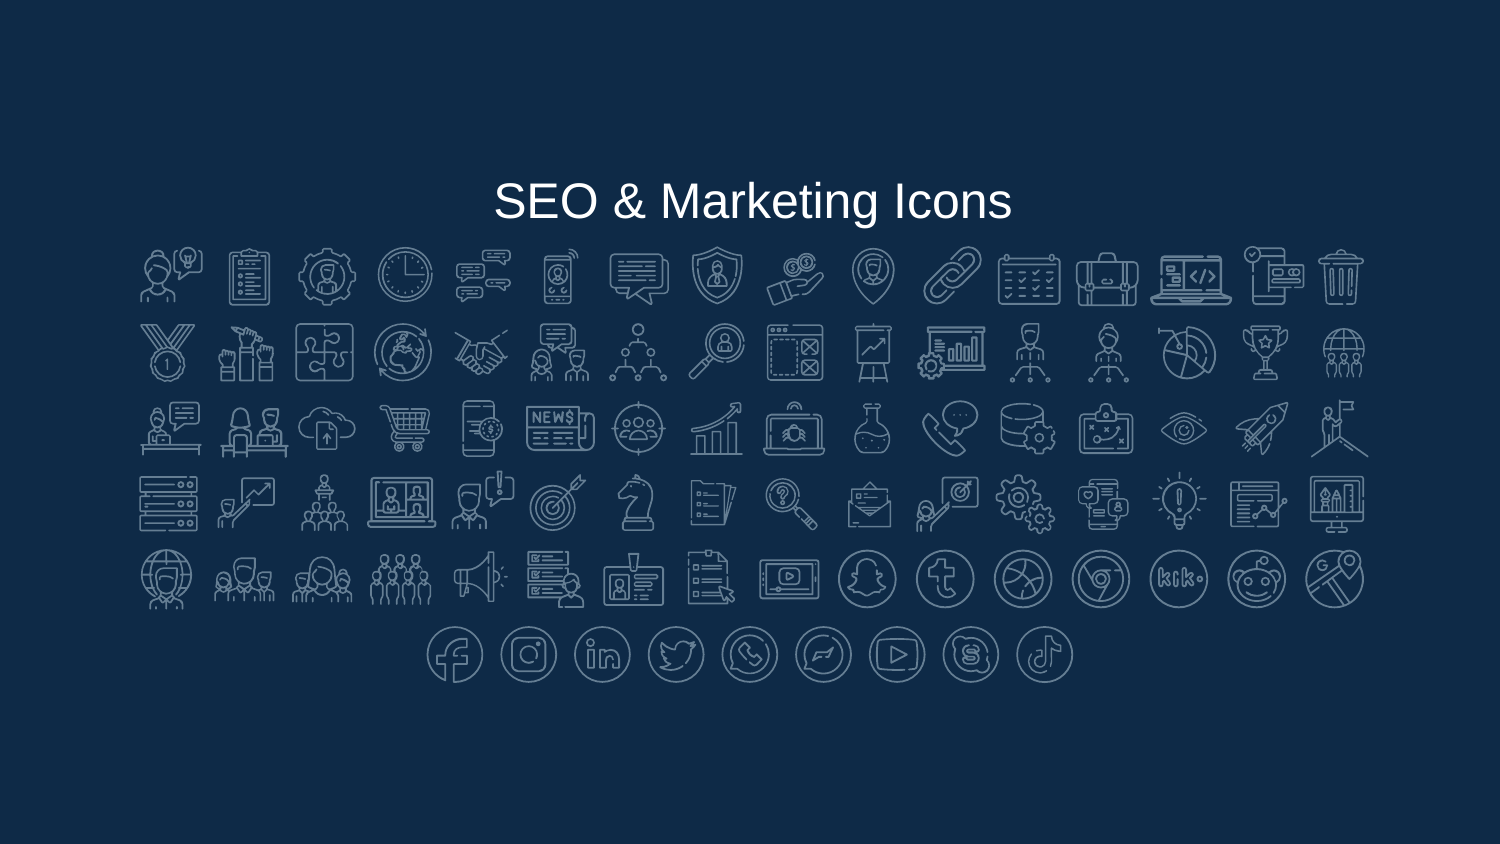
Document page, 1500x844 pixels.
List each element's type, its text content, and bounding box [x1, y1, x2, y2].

text_box [759, 559, 820, 600]
text_box [915, 549, 975, 609]
text_box [186, 519, 194, 527]
text_box [1236, 493, 1273, 502]
text_box [1105, 377, 1112, 383]
text_box [377, 246, 433, 303]
text_box [1338, 267, 1344, 297]
text_box [379, 404, 431, 452]
text_box [942, 400, 979, 437]
text_box [1235, 401, 1289, 456]
text_box [1309, 475, 1365, 533]
text_box [500, 626, 558, 683]
text_box [370, 554, 432, 605]
text_box [1158, 326, 1217, 380]
text_box [1242, 325, 1289, 381]
text_box [646, 347, 656, 357]
text_box [1305, 549, 1364, 609]
text_box [950, 480, 972, 502]
text_box [1088, 364, 1130, 383]
text_box [381, 330, 425, 375]
text_box [721, 626, 779, 683]
text_box [688, 323, 745, 380]
text_box [1317, 249, 1365, 305]
text_box [1078, 403, 1134, 455]
text_box [1243, 246, 1305, 306]
text_box [852, 247, 895, 305]
text_box [1347, 267, 1353, 297]
text_box [217, 477, 275, 529]
text_box [139, 476, 198, 532]
text_box [692, 564, 700, 571]
text_box [1016, 626, 1074, 684]
text_box [868, 626, 926, 683]
text_box [1160, 412, 1208, 445]
text_box [481, 249, 511, 266]
text_box [1078, 478, 1129, 530]
text_box [220, 407, 289, 458]
text_box [527, 550, 570, 566]
text_box [765, 478, 818, 531]
text_box [993, 549, 1053, 609]
text_box [763, 413, 826, 456]
text_box [1271, 268, 1284, 277]
text_box [1000, 402, 1056, 455]
text_box [854, 403, 891, 454]
text_box [543, 248, 579, 305]
text_box [1230, 481, 1288, 528]
text_box [766, 324, 824, 381]
text_box [218, 348, 236, 382]
text_box [620, 347, 630, 357]
text_box [1101, 488, 1114, 493]
text_box [454, 331, 508, 376]
text_box [367, 476, 437, 528]
text_box [995, 474, 1056, 535]
text_box [690, 421, 743, 455]
text_box [140, 407, 202, 456]
text_box [451, 483, 487, 530]
text_box [295, 323, 354, 382]
text_box [173, 246, 203, 281]
text_box [690, 480, 738, 526]
text_box [539, 323, 589, 382]
text_box [942, 626, 1000, 683]
text_box [292, 556, 353, 603]
text_box [186, 481, 194, 489]
text_box [1323, 328, 1365, 378]
text_box [1165, 265, 1176, 272]
text_box [609, 358, 668, 382]
text_box [1158, 481, 1201, 530]
text_box [1071, 549, 1131, 609]
text_box [631, 323, 645, 336]
text_box [692, 577, 700, 584]
text_box [496, 470, 503, 496]
text_box [1227, 549, 1287, 609]
text_box [574, 626, 631, 683]
text_box [628, 337, 648, 347]
text_box [527, 567, 585, 608]
text_box [611, 400, 667, 456]
text_box [456, 263, 486, 283]
text_box [922, 412, 966, 457]
text_box [837, 549, 897, 609]
text_box [923, 246, 982, 305]
title SEO & Marketing Icons [175, 153, 1332, 233]
text_box [786, 401, 803, 411]
text_box [526, 405, 595, 452]
text_box [647, 626, 705, 683]
text_box [687, 567, 735, 605]
text_box [1095, 322, 1122, 363]
text_box [177, 519, 185, 527]
text_box [854, 322, 892, 383]
text_box [298, 406, 356, 439]
text_box [214, 557, 275, 602]
text_box [485, 476, 515, 508]
text_box [530, 348, 553, 382]
text_box [298, 247, 357, 306]
text_box [1149, 549, 1209, 609]
text_box [316, 421, 338, 450]
text_box [426, 626, 484, 683]
text_box [140, 549, 193, 610]
text_box [687, 549, 728, 575]
text_box [917, 326, 986, 380]
text_box [1311, 399, 1369, 458]
text_box [456, 286, 484, 303]
text_box [1075, 252, 1139, 307]
text_box [169, 401, 200, 432]
text_box [228, 248, 271, 306]
text_box [916, 476, 979, 533]
text_box [230, 326, 263, 382]
text_box [691, 246, 743, 305]
text_box [1287, 268, 1301, 277]
text_box [140, 324, 196, 383]
text_box [378, 339, 432, 382]
text_box [529, 474, 587, 531]
text_box [692, 590, 700, 598]
text_box [1016, 323, 1045, 361]
text_box [690, 402, 742, 433]
text_box [462, 400, 503, 457]
text_box [1034, 432, 1045, 443]
text_box [373, 323, 427, 366]
text_box [301, 474, 349, 532]
text_box [177, 481, 185, 489]
text_box [1150, 255, 1233, 306]
text_box [1271, 278, 1301, 284]
text_box [140, 249, 176, 303]
text_box [256, 344, 274, 382]
text_box [795, 626, 852, 683]
text_box [997, 253, 1061, 305]
text_box [1009, 362, 1051, 383]
text_box [1165, 273, 1181, 283]
text_box [603, 552, 665, 606]
text_box [1329, 267, 1335, 297]
text_box [485, 278, 511, 292]
text_box [453, 551, 501, 602]
text_box [617, 474, 655, 531]
text_box [848, 481, 892, 528]
text_box [609, 253, 669, 306]
text_box [766, 252, 825, 306]
